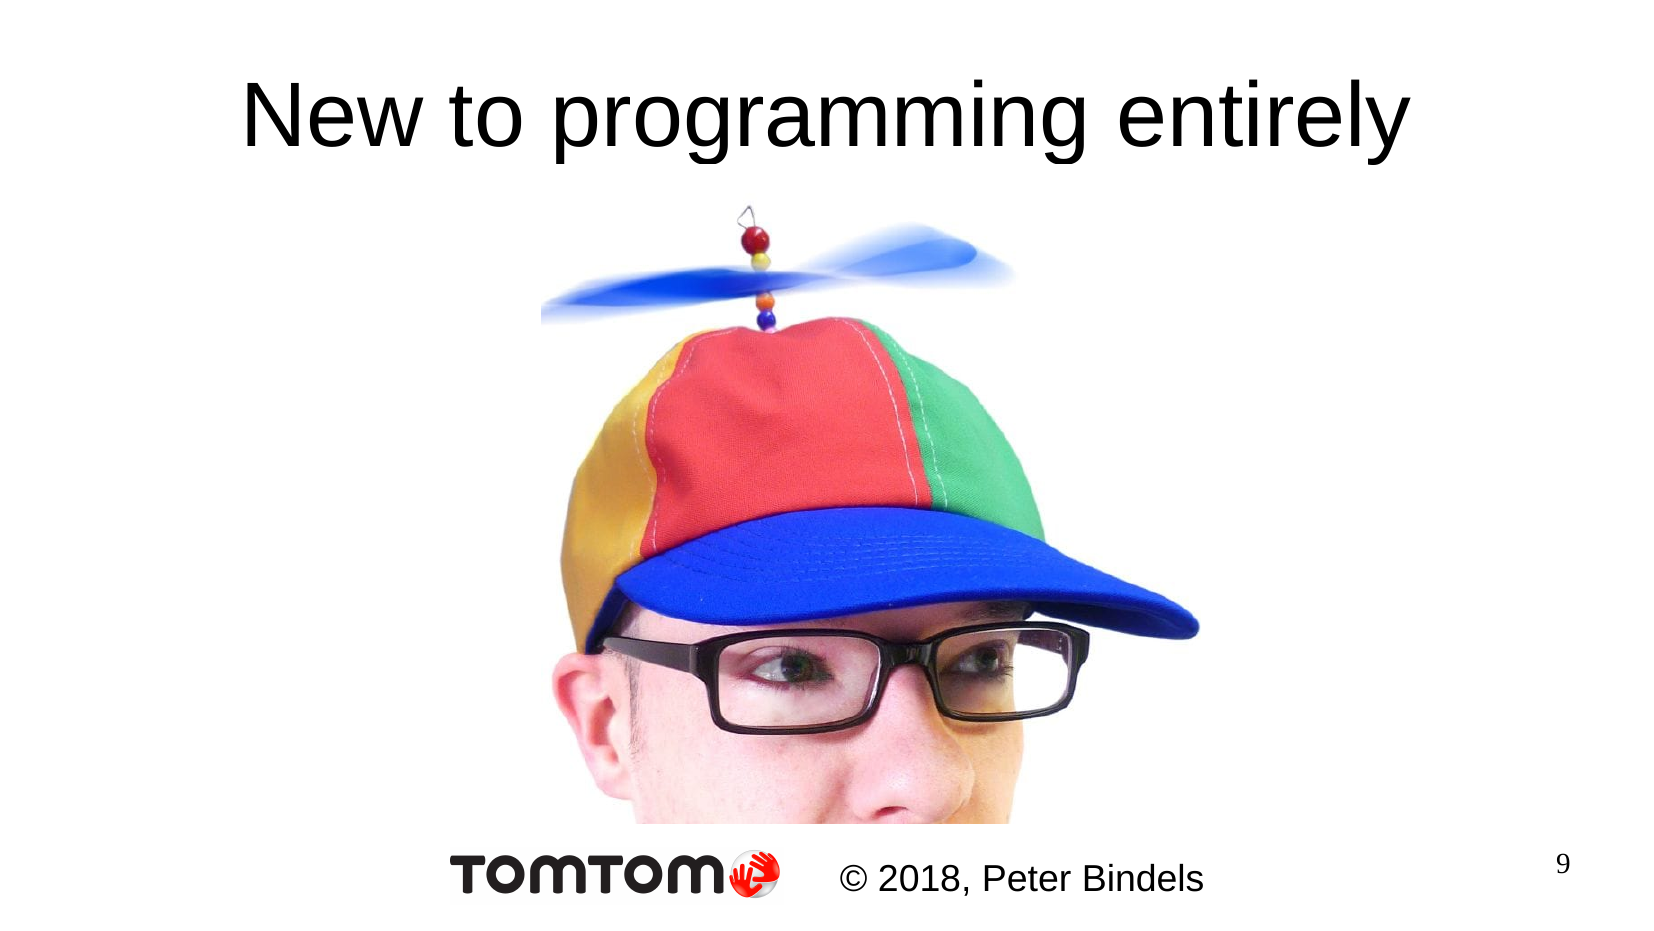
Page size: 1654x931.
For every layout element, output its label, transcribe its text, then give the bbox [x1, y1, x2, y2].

picture [541, 164, 1201, 824]
picture [450, 847, 784, 905]
title New to programming entirely [82, 28, 1571, 201]
